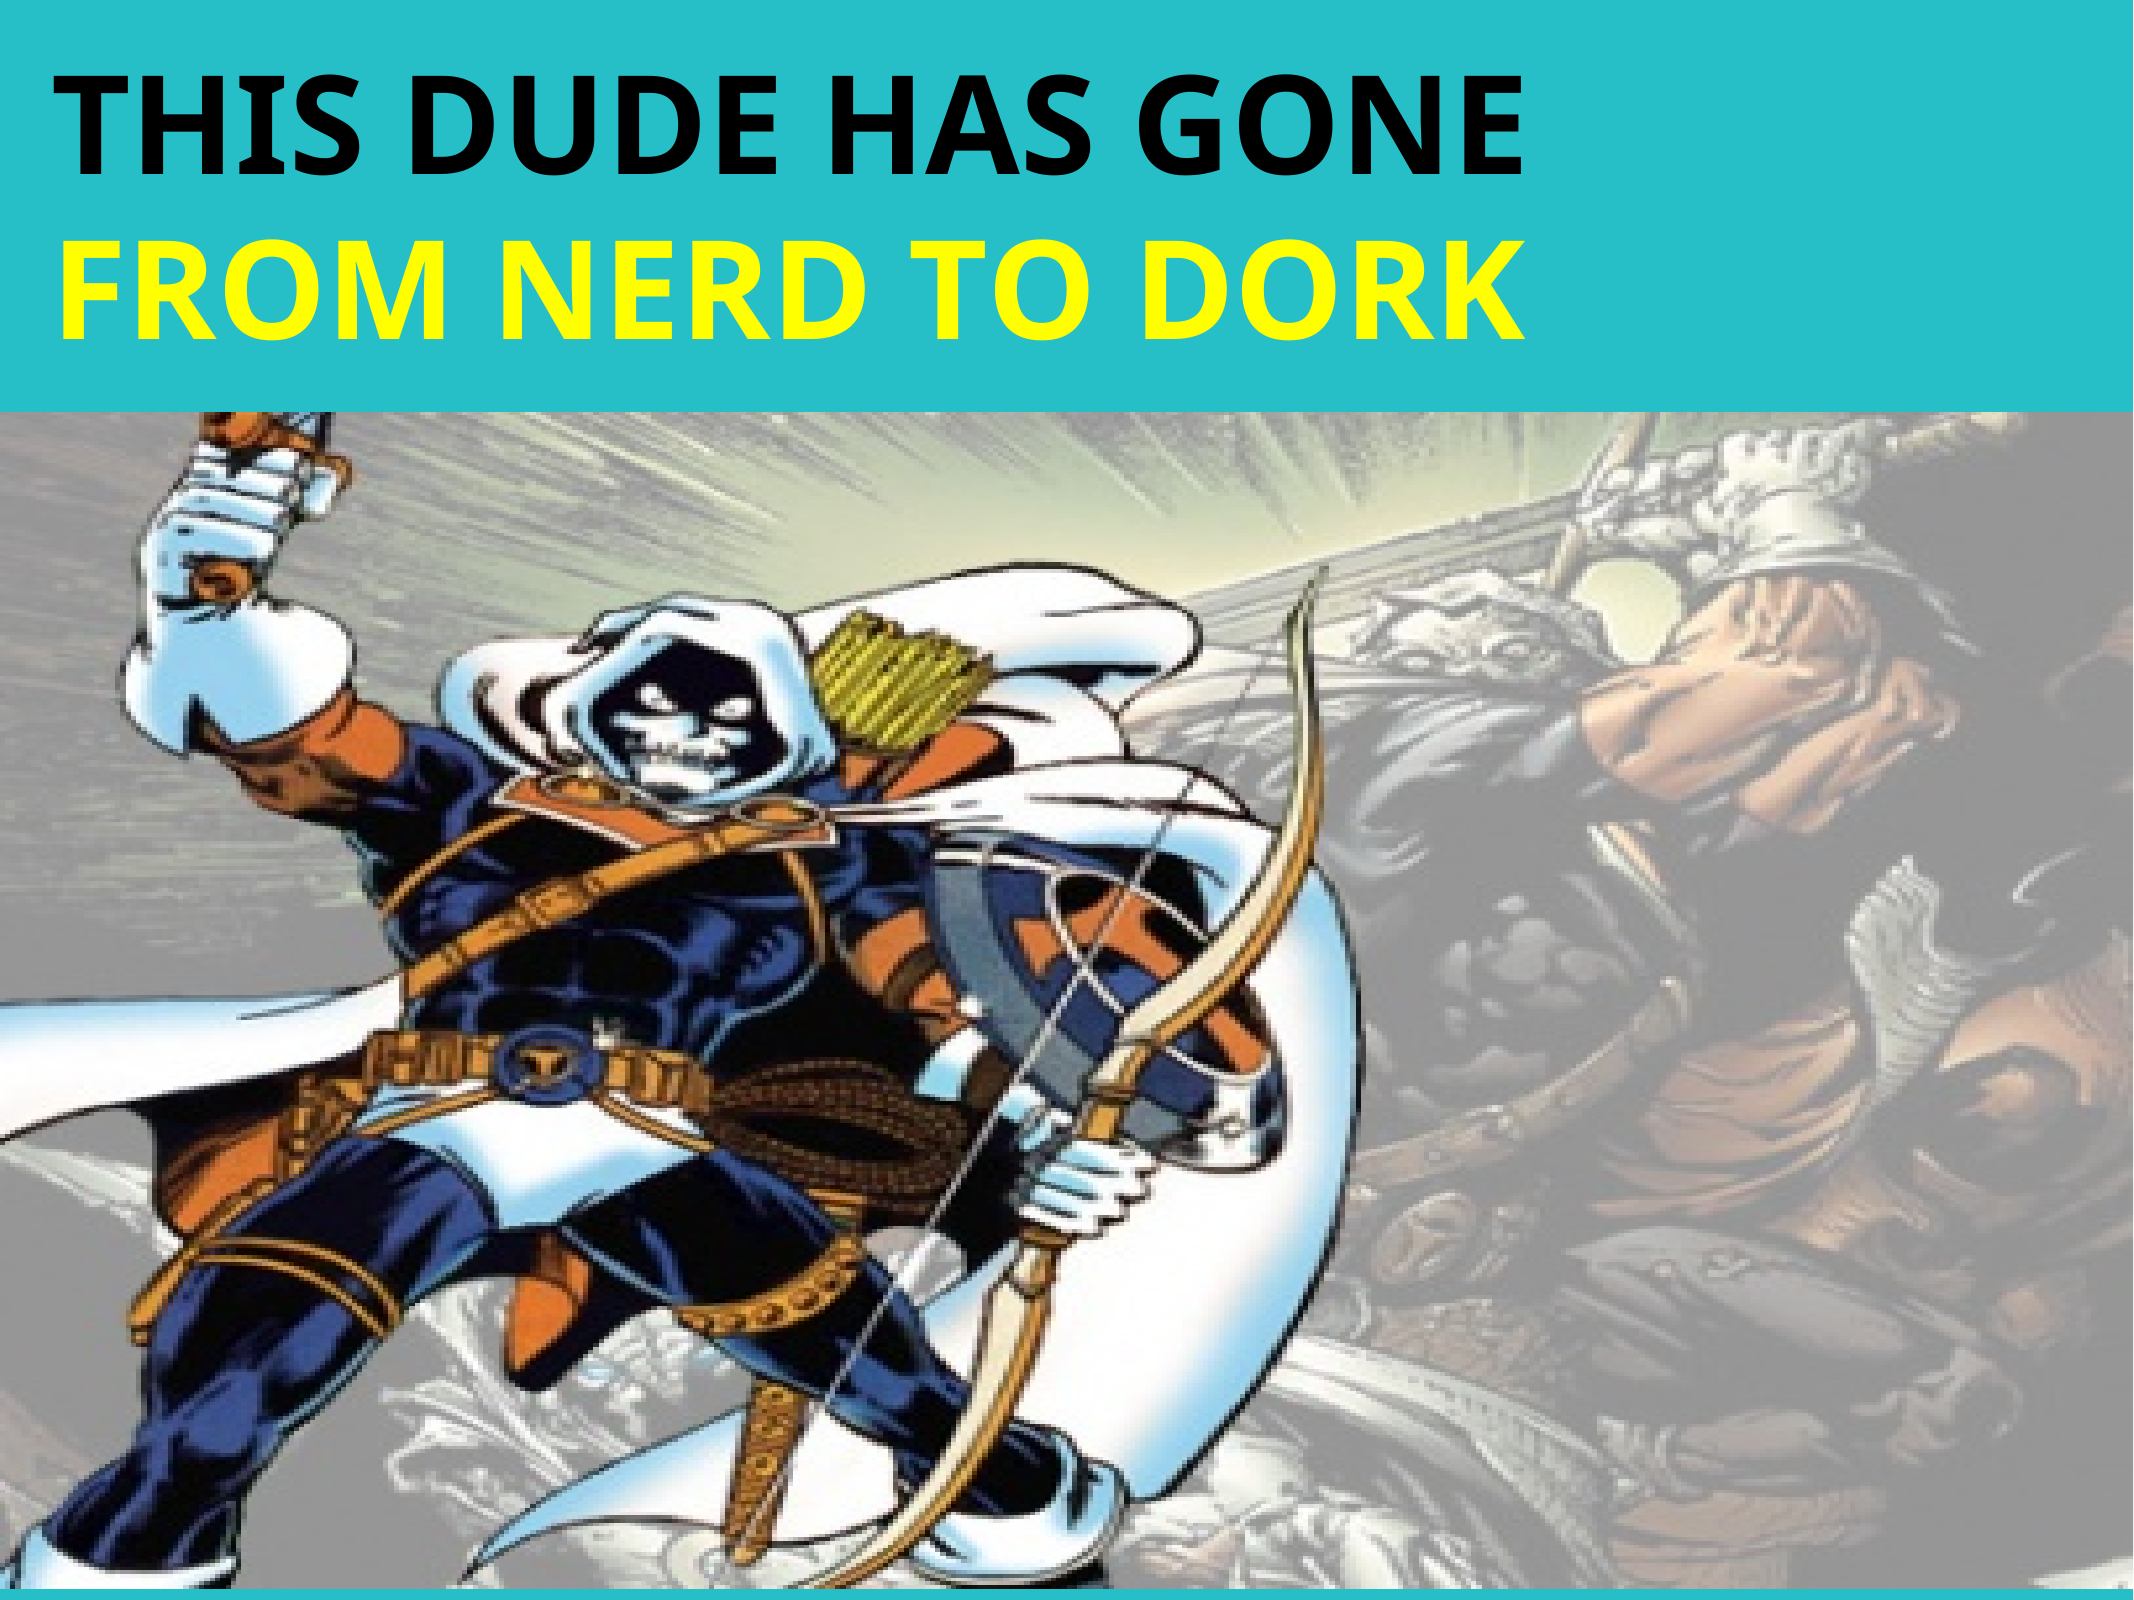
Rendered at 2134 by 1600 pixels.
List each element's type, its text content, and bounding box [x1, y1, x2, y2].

picture [0, 412, 2134, 1589]
text_box THIS DUDE HAS GONE FROM NERD TO DORK [41, 37, 2134, 412]
